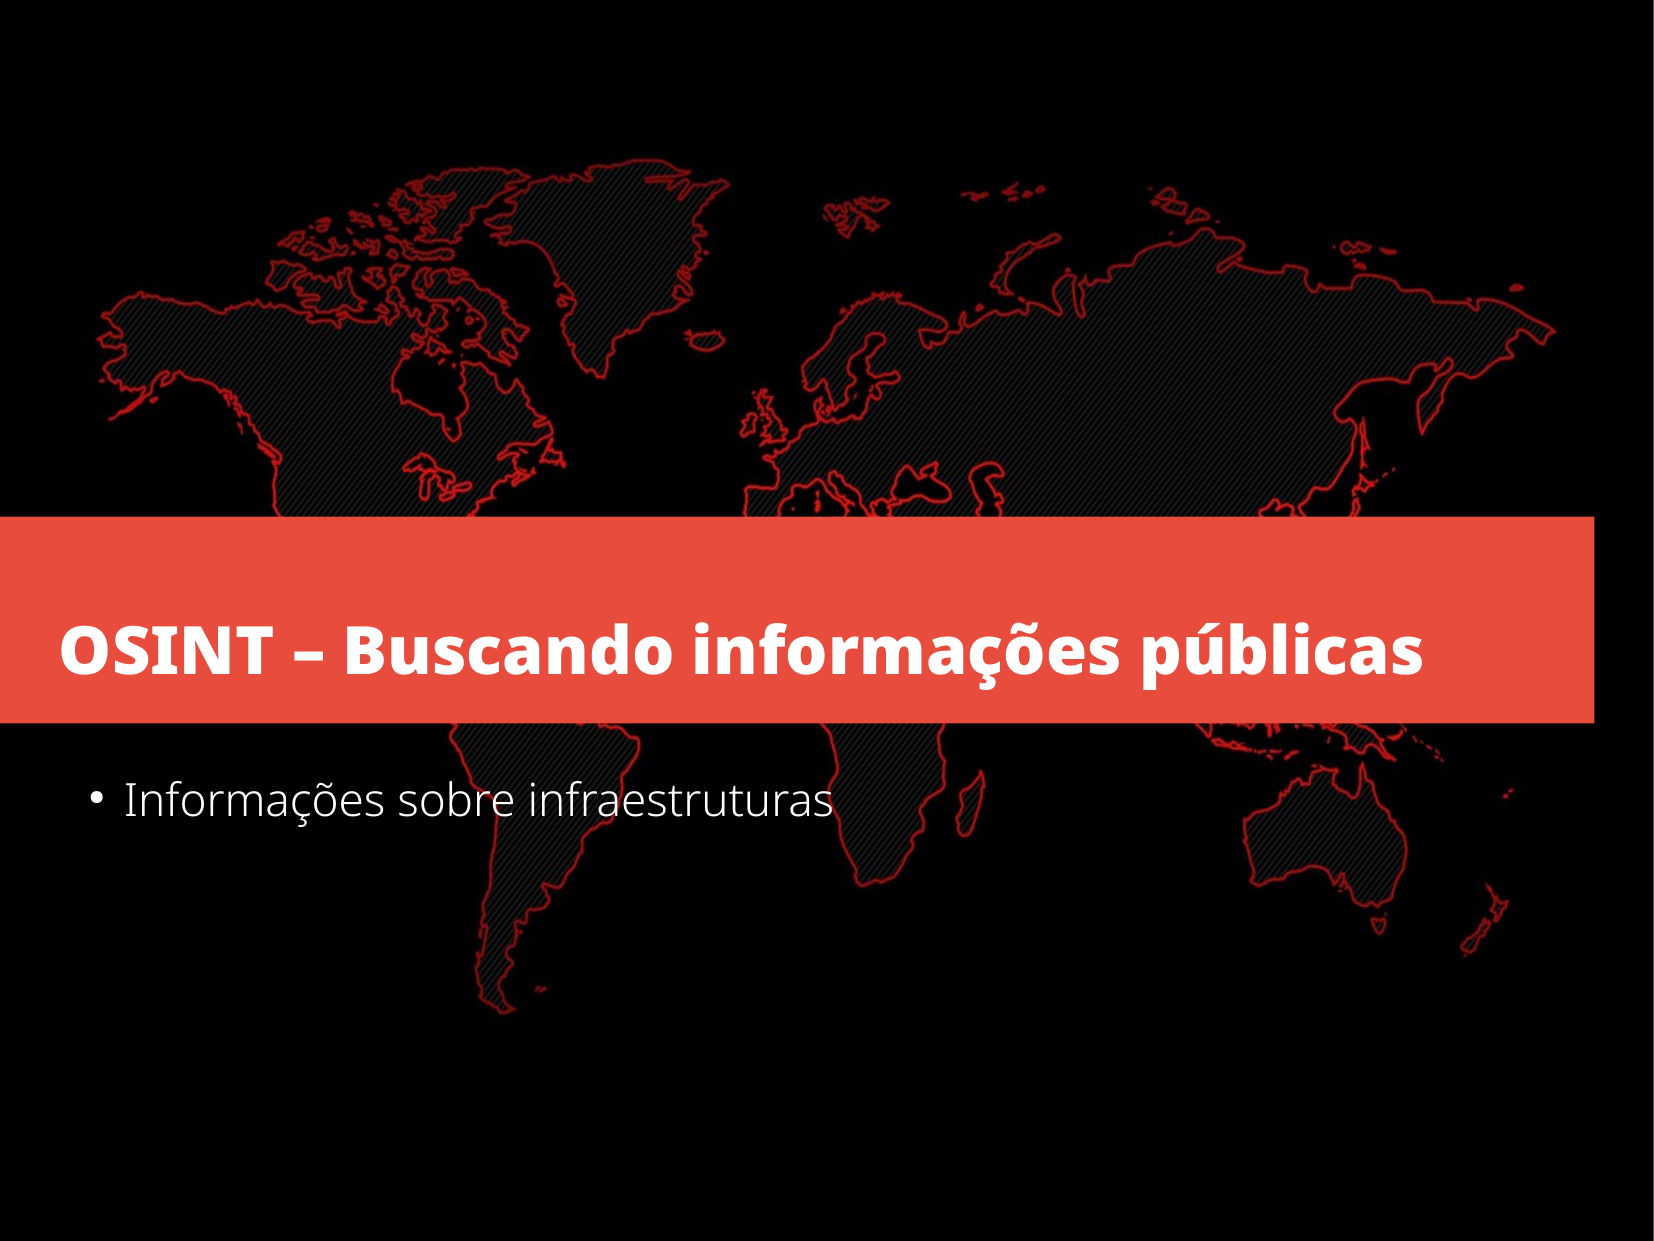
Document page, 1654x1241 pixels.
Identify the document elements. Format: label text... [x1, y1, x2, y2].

picture [0, 0, 1654, 1241]
subtitle Informações sobre infraestruturas [88, 767, 1595, 1182]
title OSINT – Buscando informações públicas [59, 546, 1595, 694]
